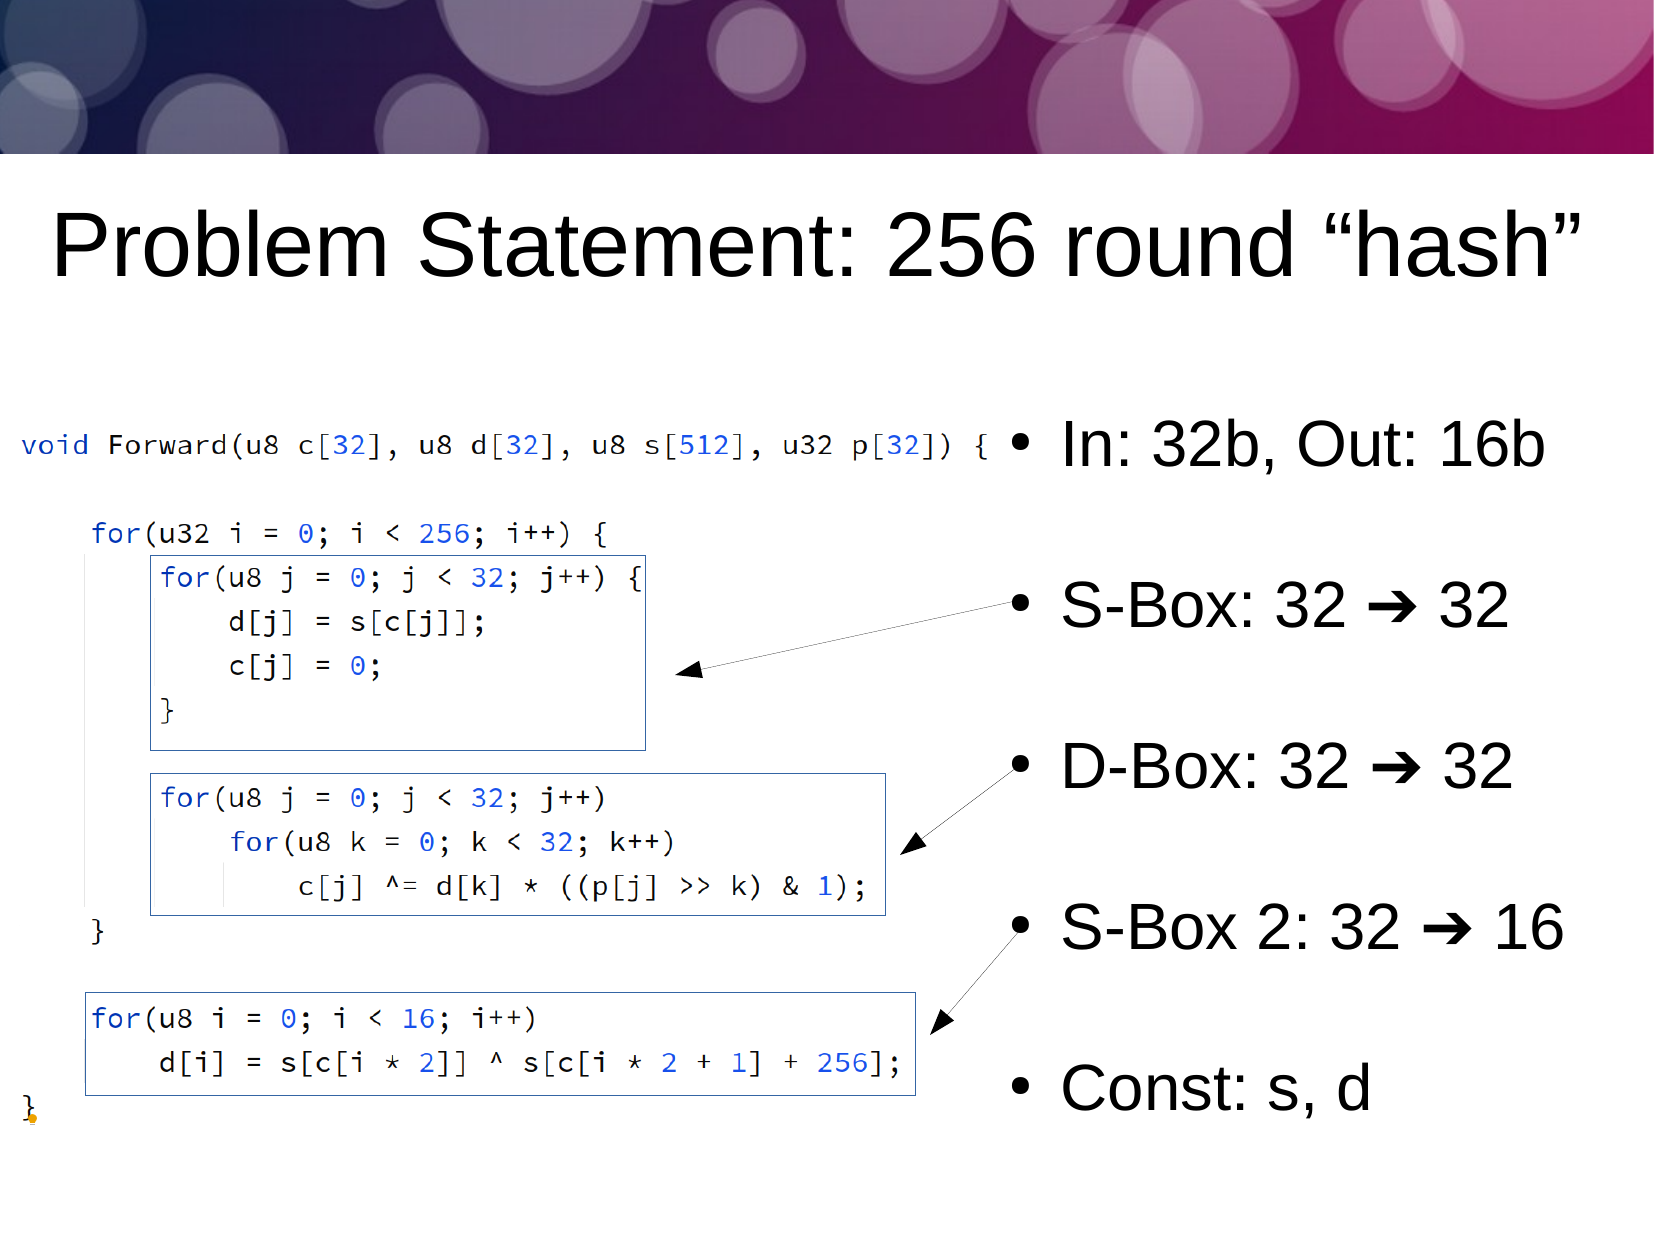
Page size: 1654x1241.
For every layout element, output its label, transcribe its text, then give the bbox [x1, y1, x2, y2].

text_box [85, 992, 916, 1096]
picture [19, 422, 991, 1125]
list In: 32b, Out: 16b S-Box: 32 ➔ 32 D-Box: 32 ➔ 32 S-Box 2: 32 ➔ 16 Const: s, d [991, 407, 1654, 1128]
title Problem Statement: 256 round “hash” [30, 142, 1606, 348]
text_box [150, 773, 886, 916]
text_box [150, 555, 646, 751]
picture [0, 0, 1654, 154]
